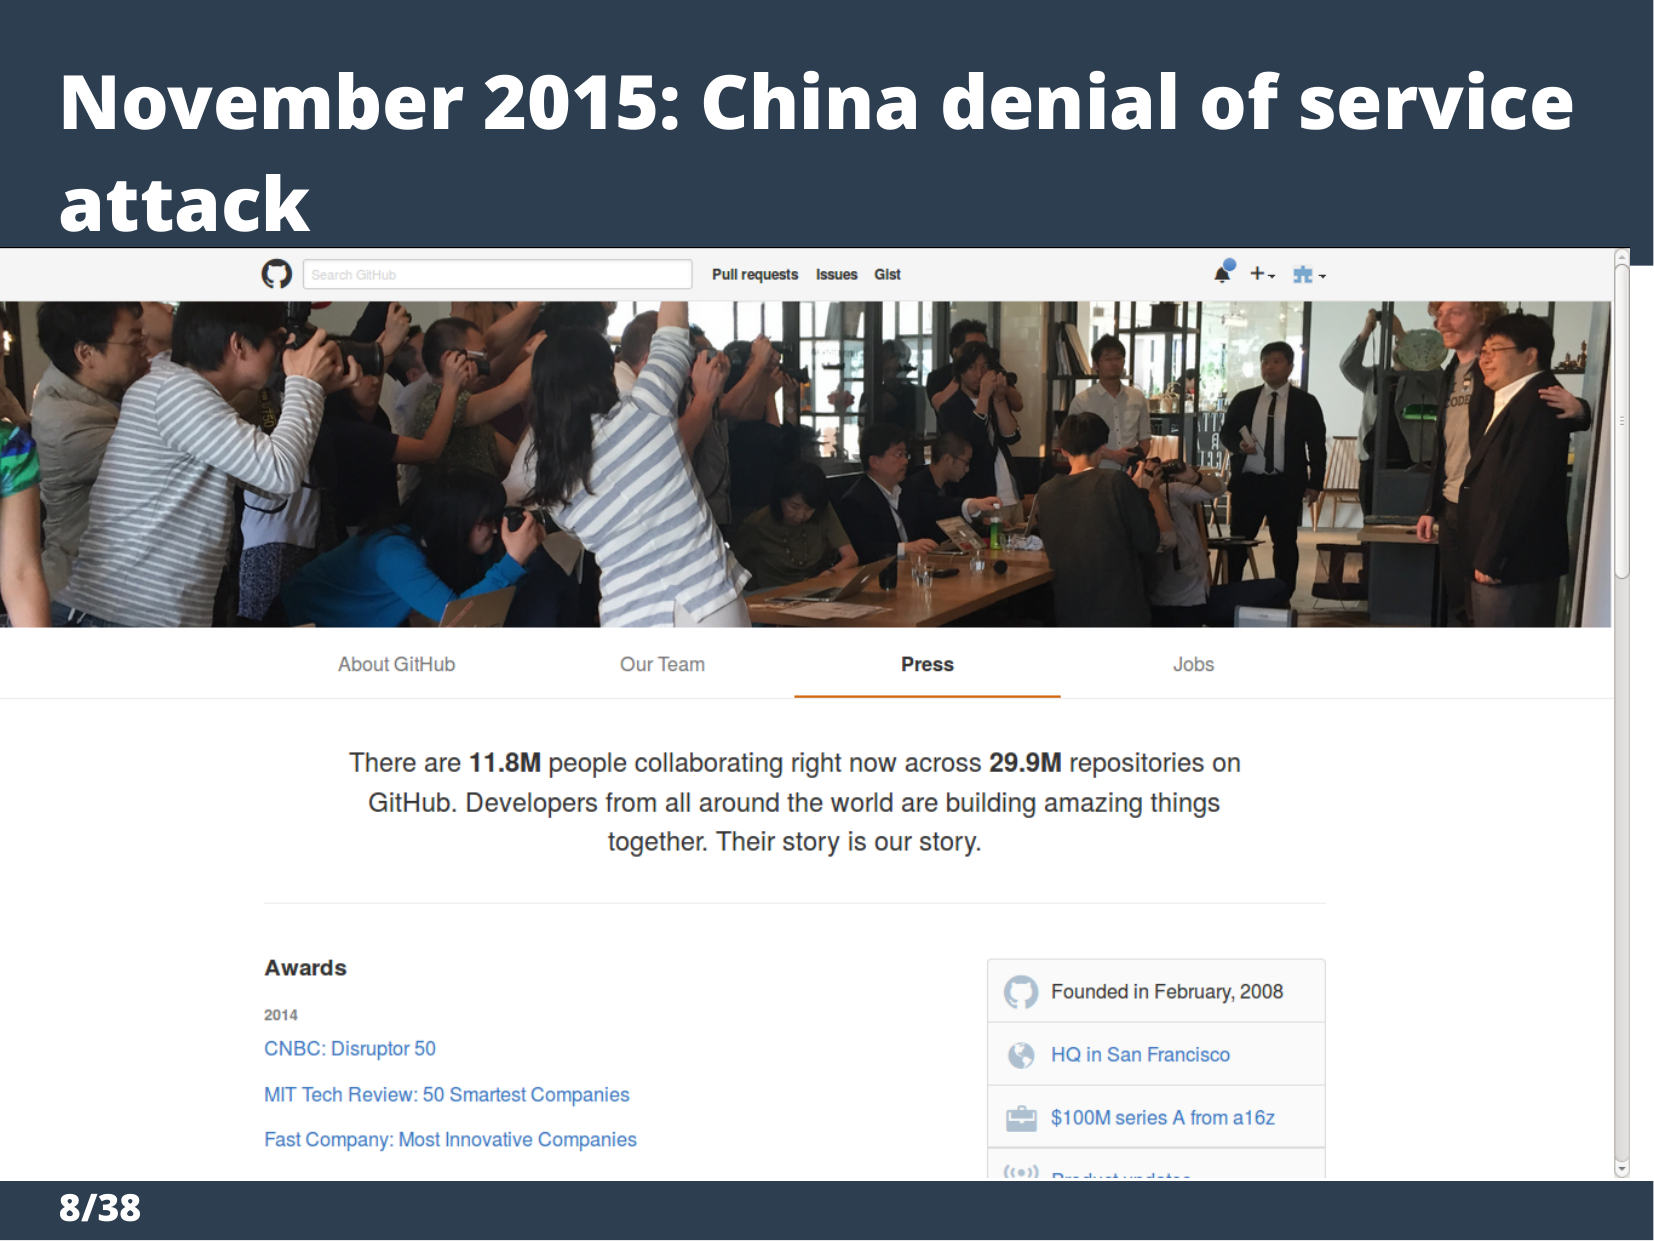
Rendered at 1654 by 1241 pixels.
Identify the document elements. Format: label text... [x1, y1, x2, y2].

title November 2015: China denial of service attack [59, 49, 1595, 207]
picture [0, 247, 1630, 1178]
